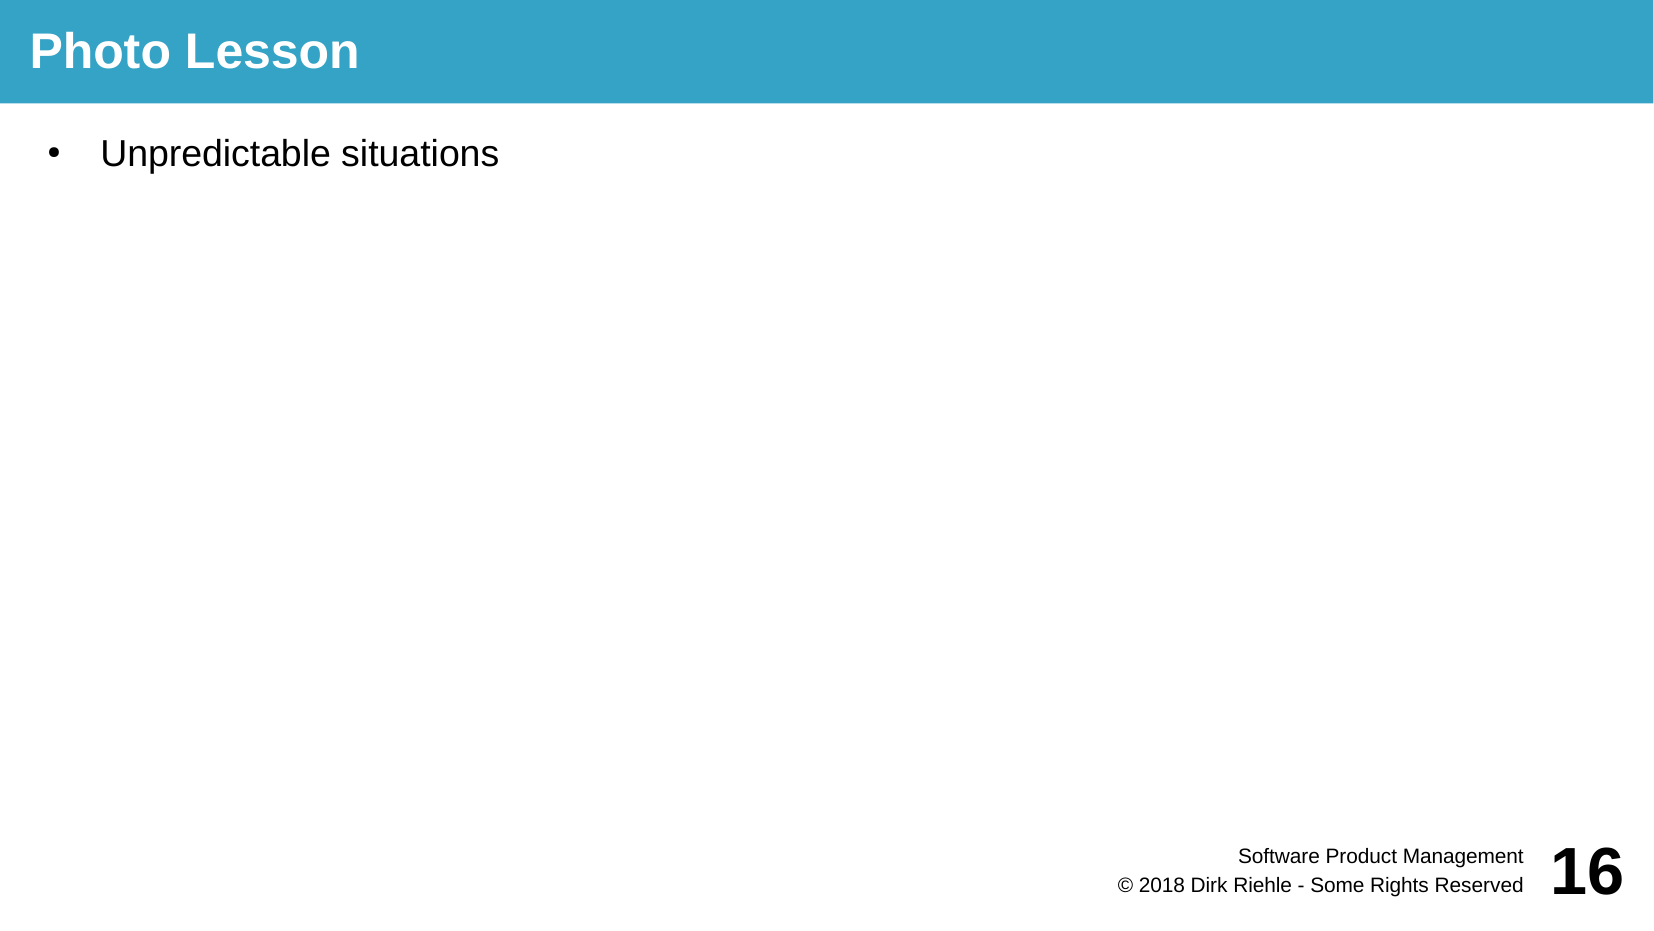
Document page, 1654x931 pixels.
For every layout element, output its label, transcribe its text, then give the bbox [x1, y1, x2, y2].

title Photo Lesson [0, 0, 1654, 104]
list Unpredictable situations [29, 132, 1625, 813]
